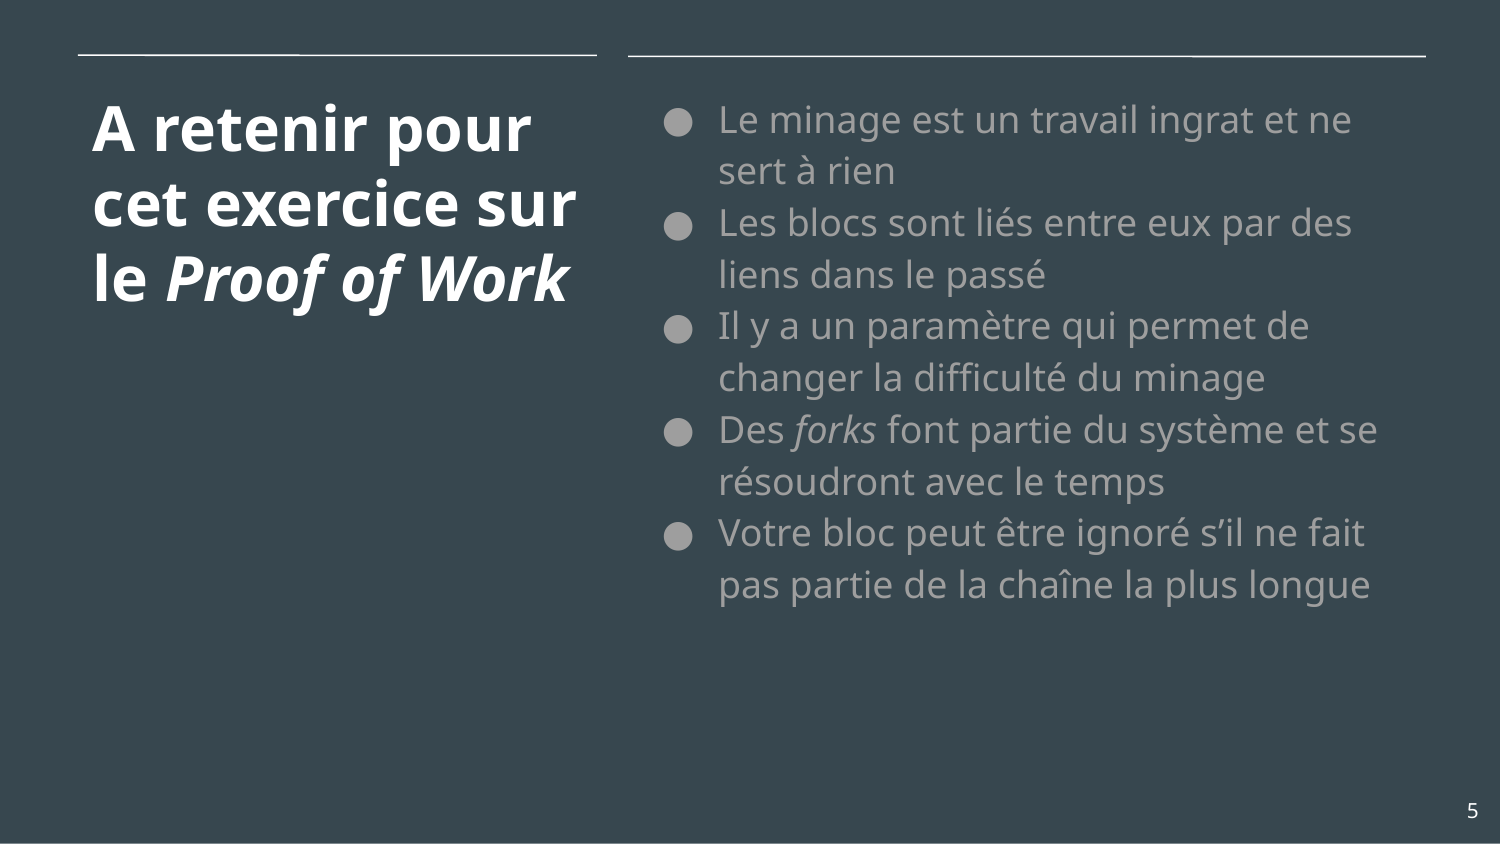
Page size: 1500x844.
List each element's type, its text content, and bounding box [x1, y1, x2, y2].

slide_number <number> [1403, 779, 1494, 844]
list Le minage est un travail ingrat et ne sert à rien Les blocs sont liés entre eux par des liens dans le passé Il y a un paramètre qui permet de changer la difficulté du minage Des forks font partie du système et se résoudront avec le temps Votre bloc peut être ignoré s’il ne fait pas partie de la chaîne la plus longue [628, 73, 1426, 749]
title A retenir pour cet exercice sur le Proof of Work [77, 73, 597, 413]
